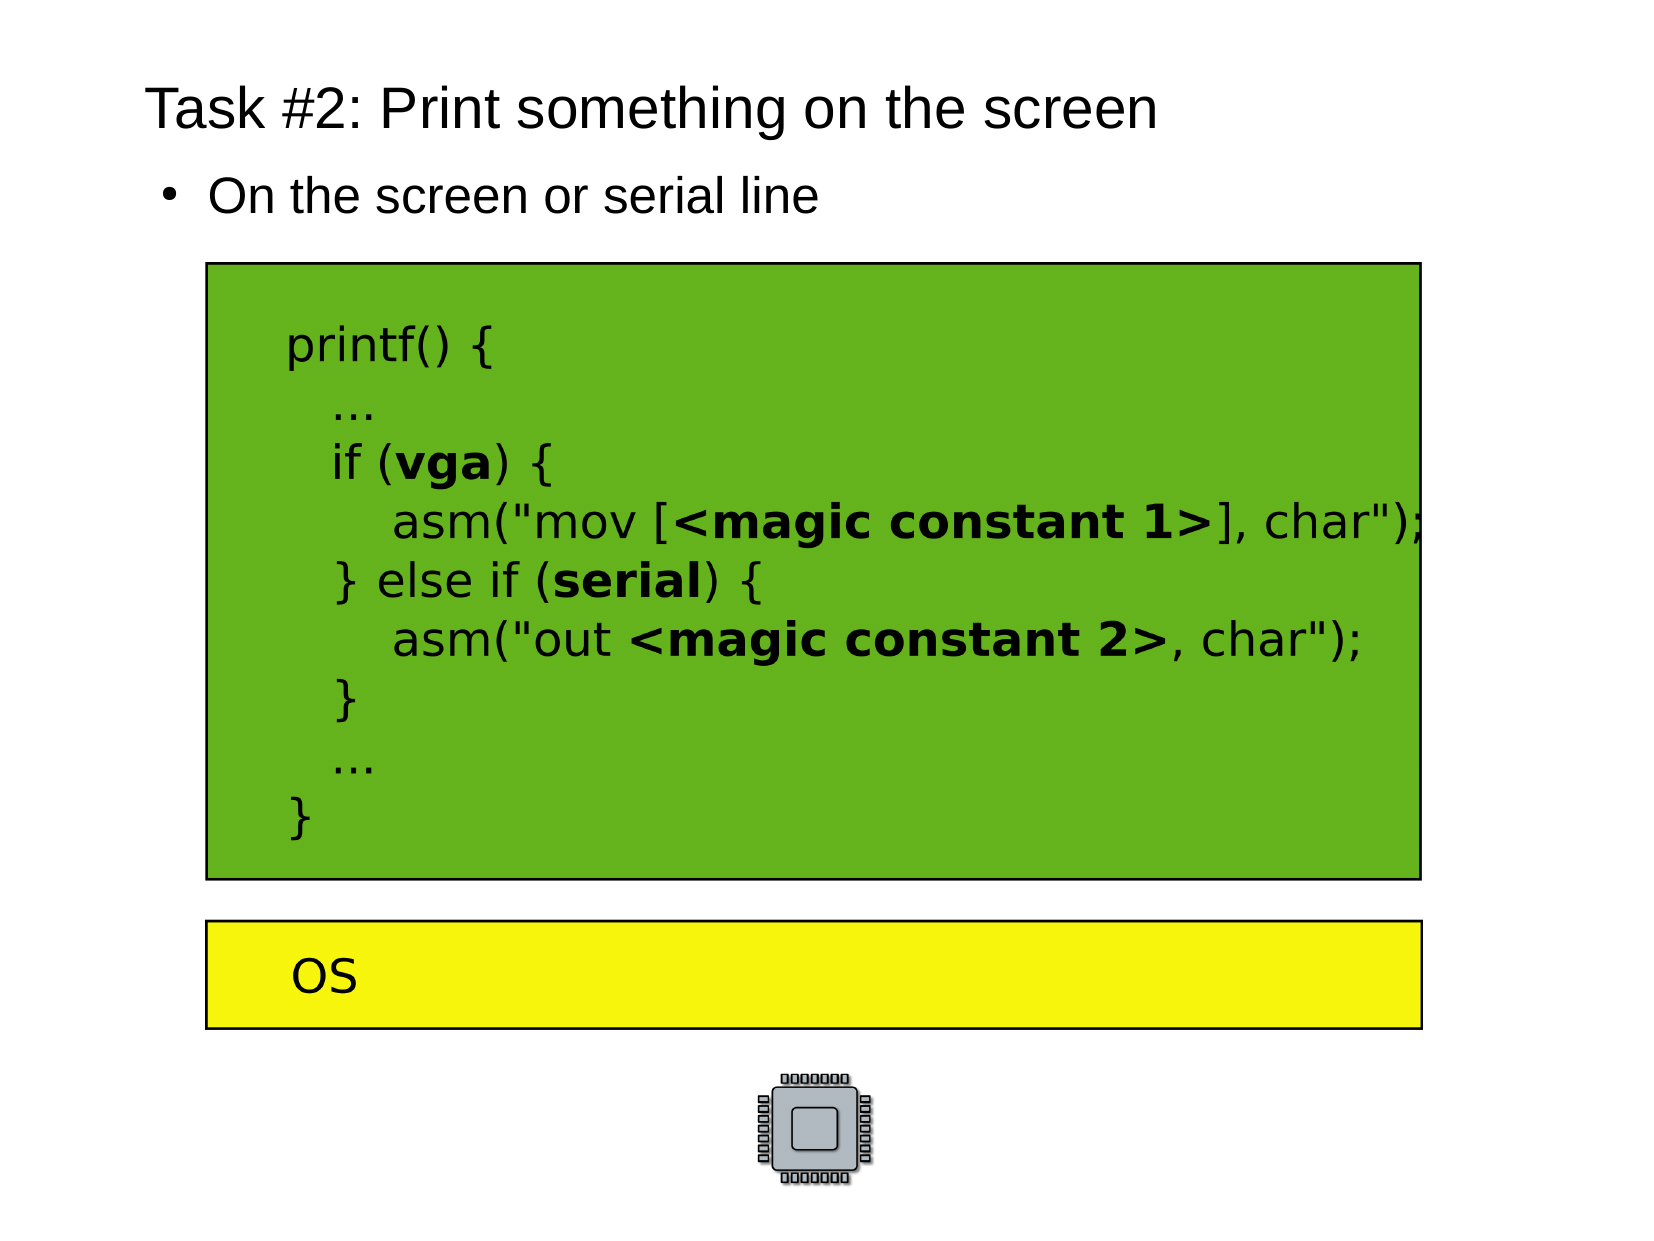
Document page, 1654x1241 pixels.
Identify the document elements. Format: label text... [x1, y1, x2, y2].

list Task #2: Print something on the screen On the screen or serial line [82, 75, 1576, 226]
picture [205, 262, 1423, 1209]
